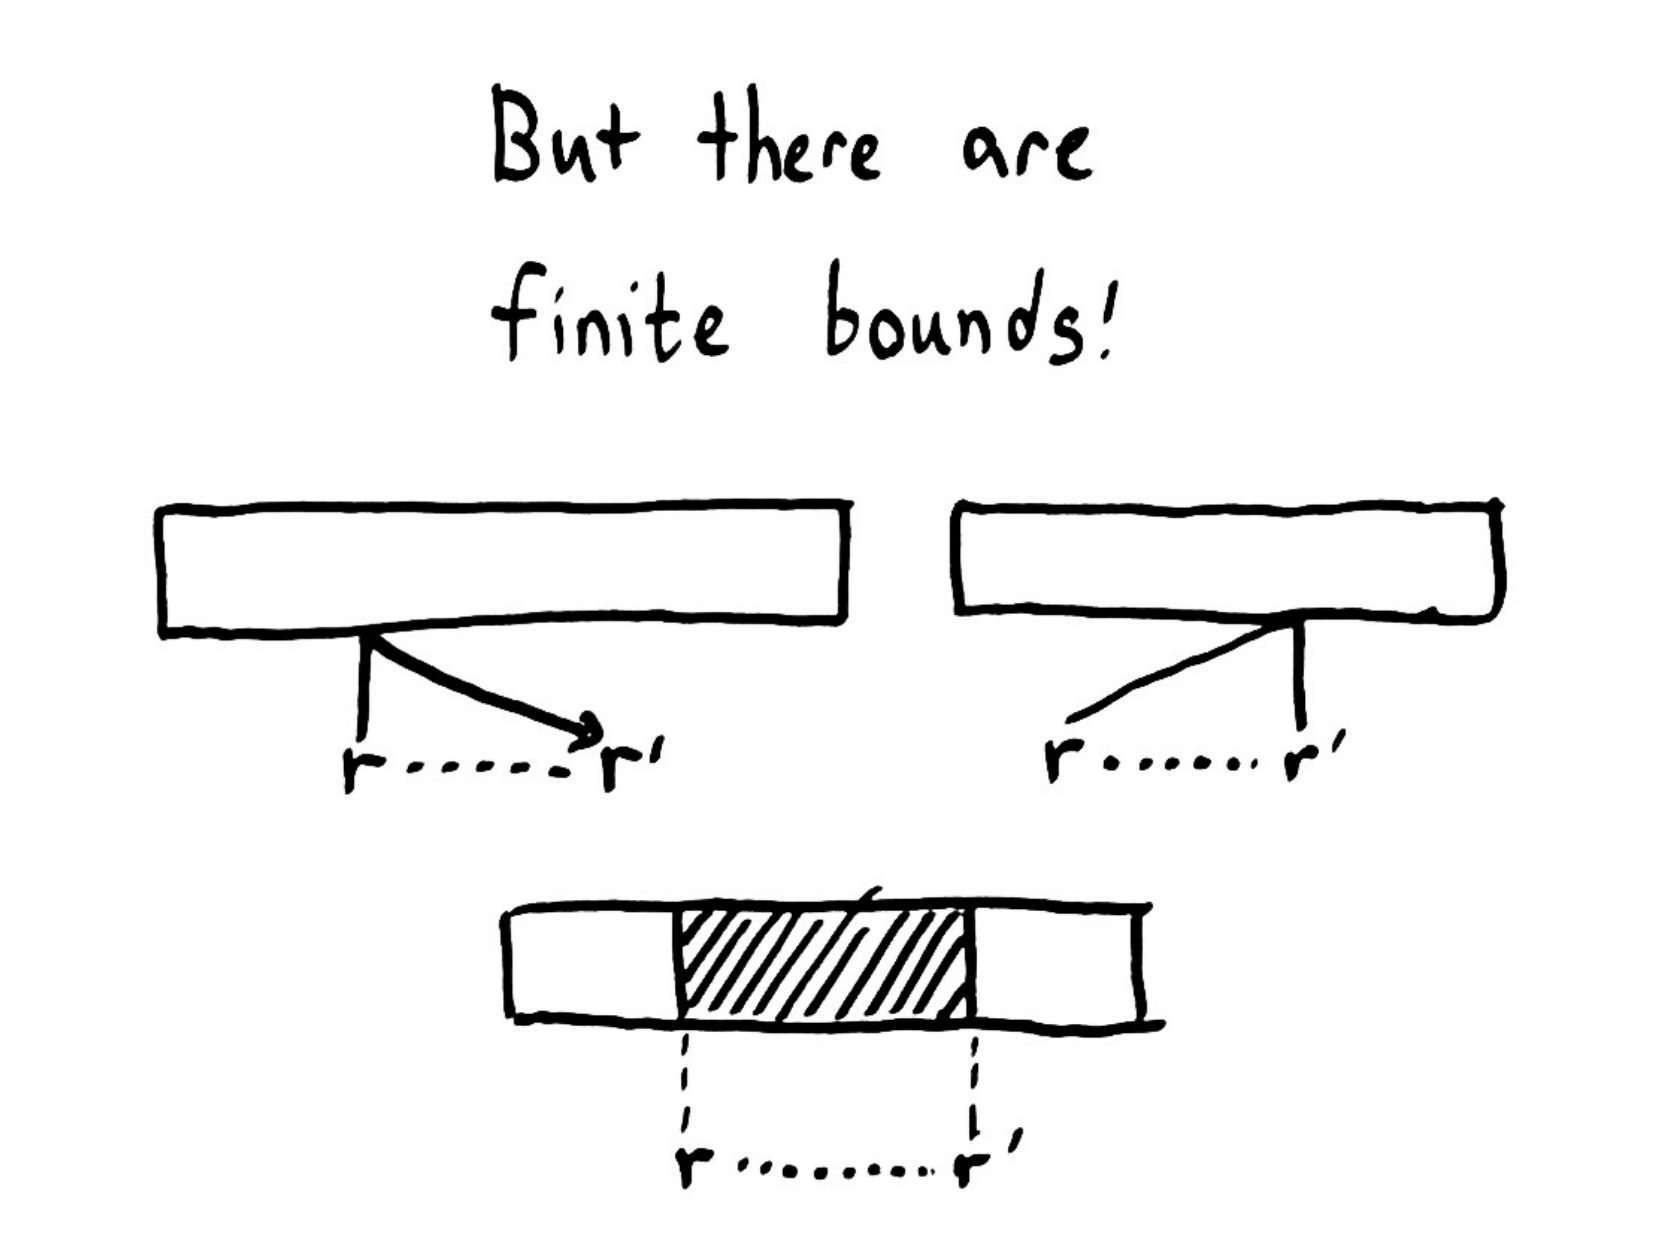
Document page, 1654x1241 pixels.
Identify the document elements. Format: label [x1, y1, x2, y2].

picture [120, 30, 1531, 1241]
